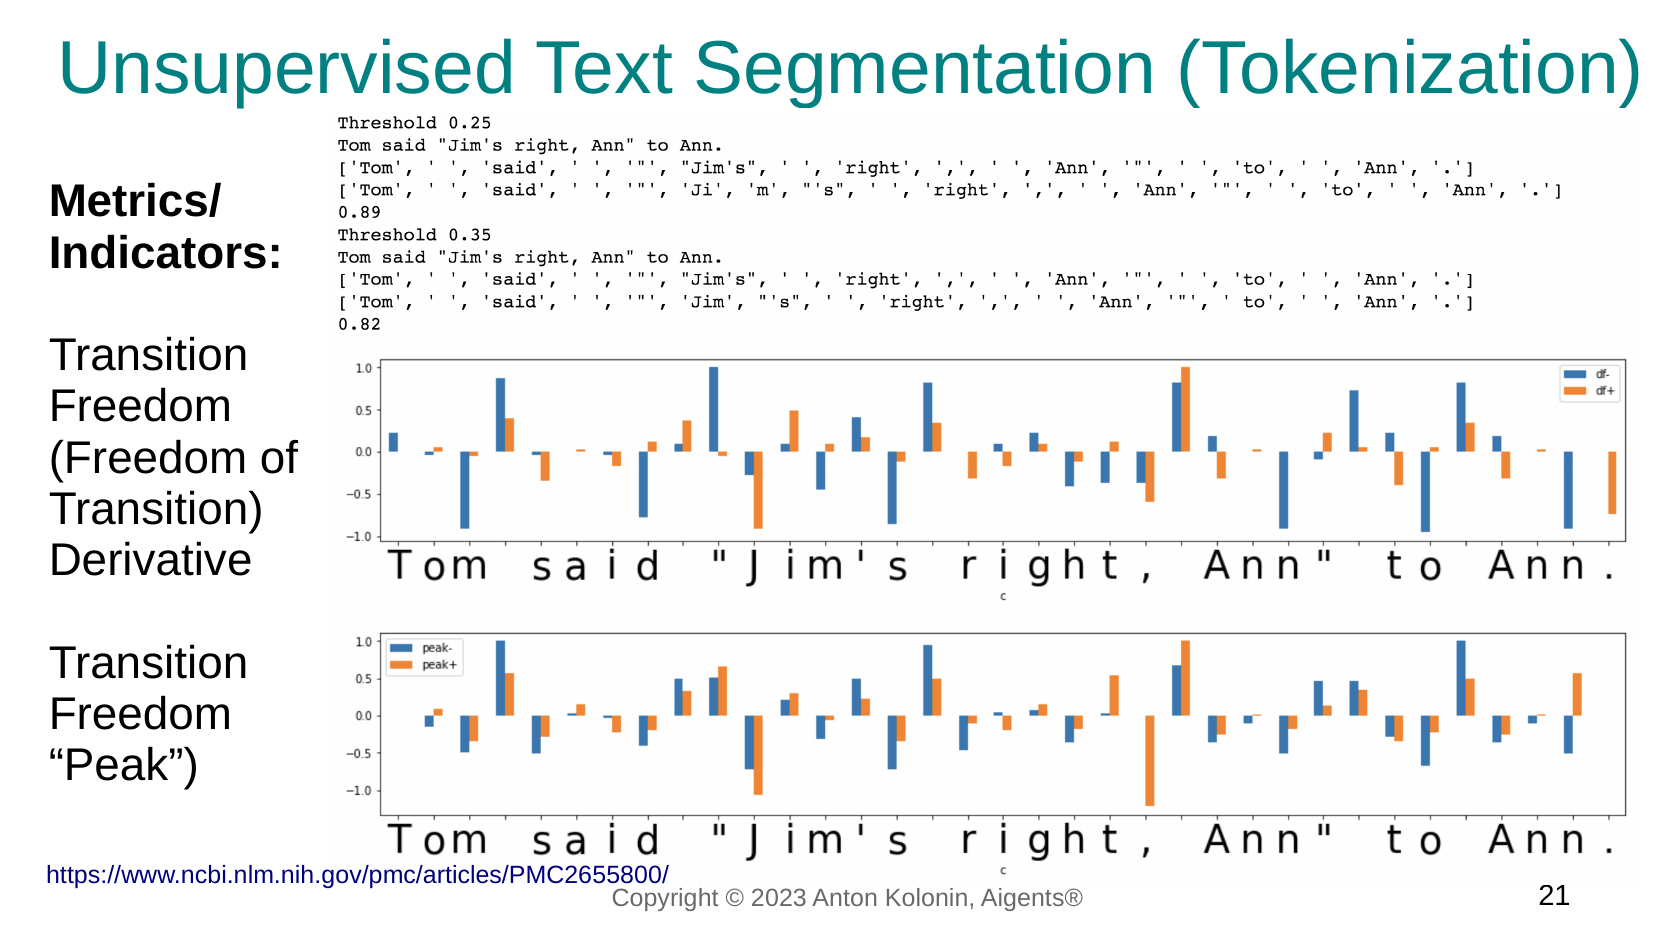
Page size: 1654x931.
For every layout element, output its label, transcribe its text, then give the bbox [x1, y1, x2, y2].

text_box https://www.ncbi.nlm.nih.gov/pmc/articles/PMC2655800/ [31, 853, 791, 901]
text_box Unsupervised Text Segmentation (Tokenization) [0, 0, 1653, 135]
picture [326, 108, 1641, 885]
text_box Metrics/ Indicators: Transition Freedom (Freedom of Transition) Derivative Transition Freedom “Peak”) [33, 167, 326, 853]
